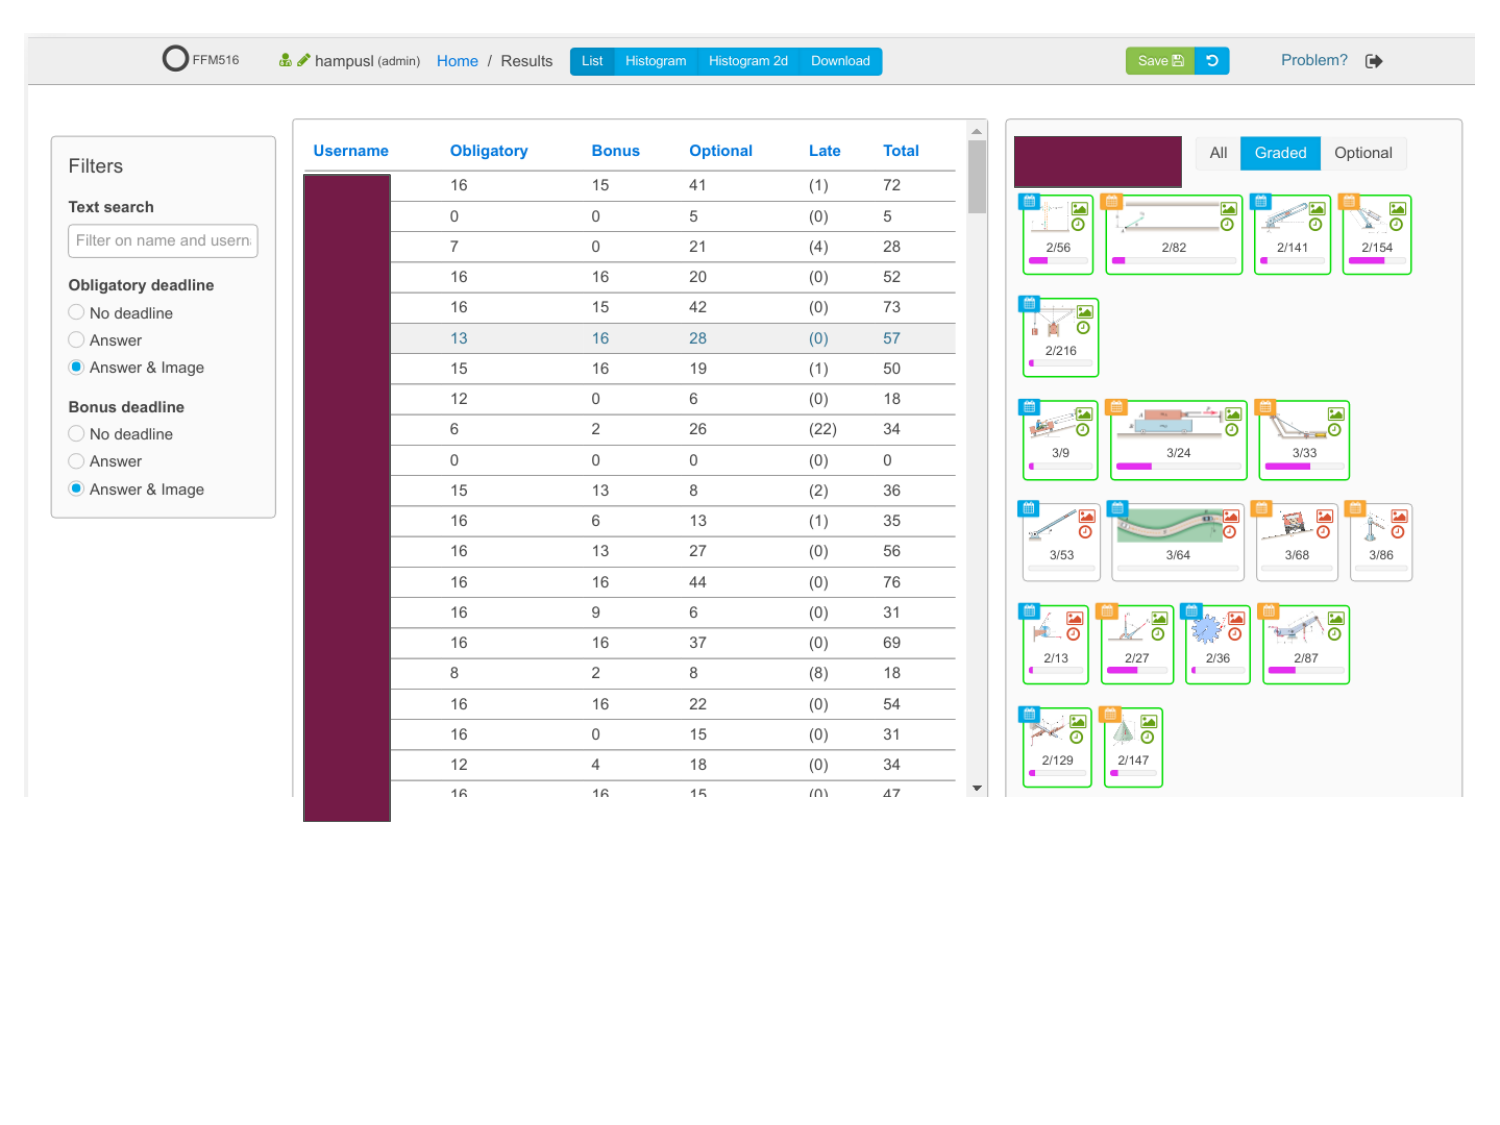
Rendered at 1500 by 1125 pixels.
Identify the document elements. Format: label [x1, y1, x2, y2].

text_box [1014, 136, 1182, 188]
picture [24, 33, 1475, 797]
text_box [303, 174, 391, 822]
